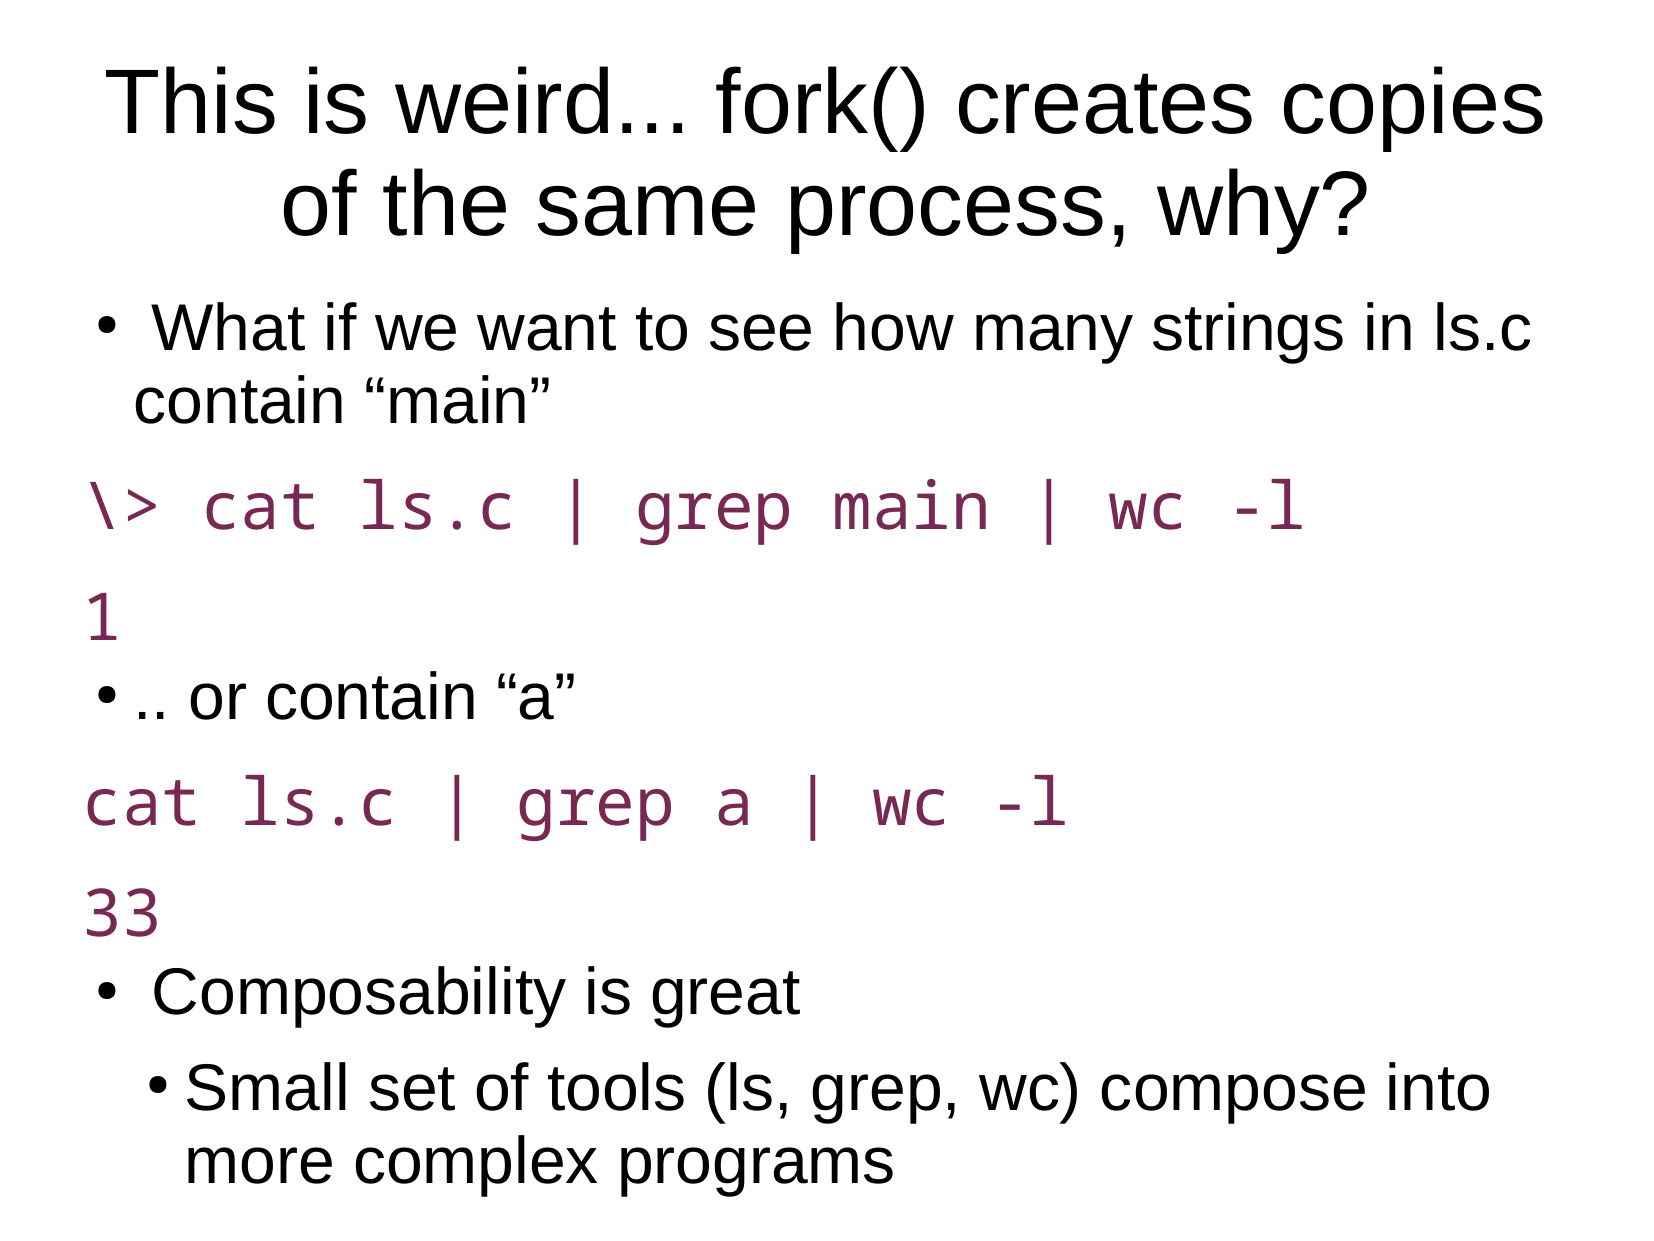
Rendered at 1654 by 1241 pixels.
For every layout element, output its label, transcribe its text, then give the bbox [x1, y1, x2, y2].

list What if we want to see how many strings in ls.c contain “main” \> cat ls.c | grep main | wc -l 1 .. or contain “a” cat ls.c | grep a | wc -l 33 Composability is great Small set of tools (ls, grep, wc) compose into more complex programs [82, 290, 1571, 1201]
title This is weird... fork() creates copies of the same process, why? [82, 49, 1571, 257]
